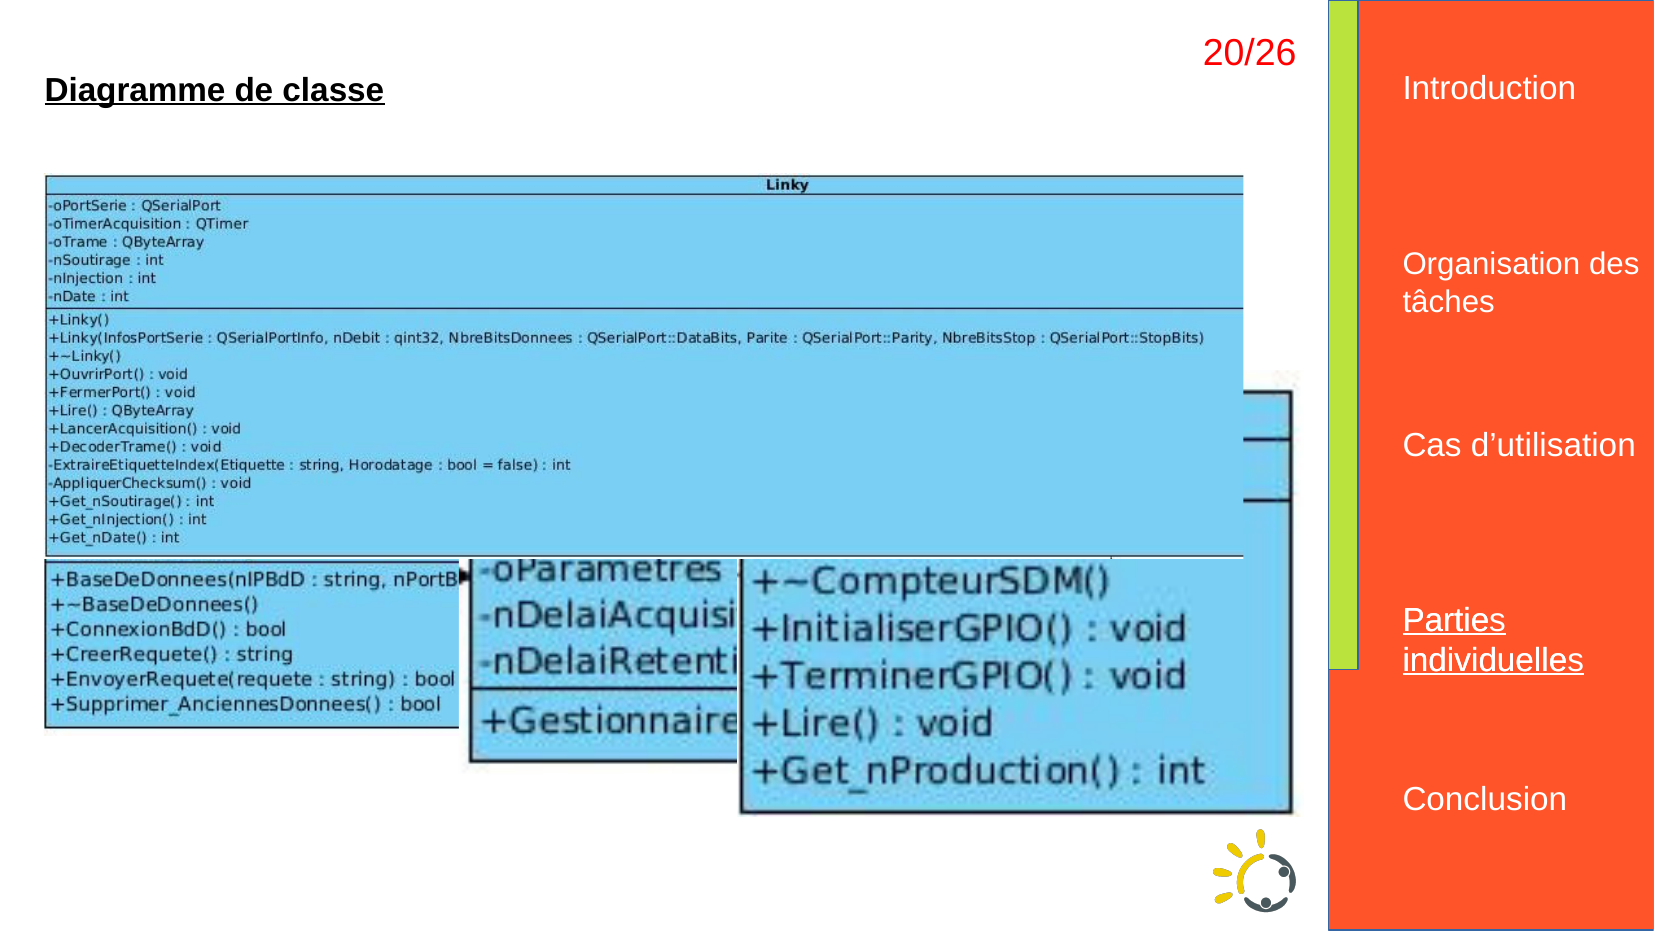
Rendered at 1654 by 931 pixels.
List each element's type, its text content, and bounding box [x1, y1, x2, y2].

text_box [1328, 0, 1359, 670]
picture [43, 173, 1304, 817]
text_box Parties individuelles [1387, 590, 1654, 678]
text_box Diagramme de classe [29, 53, 522, 124]
picture [1210, 826, 1300, 916]
